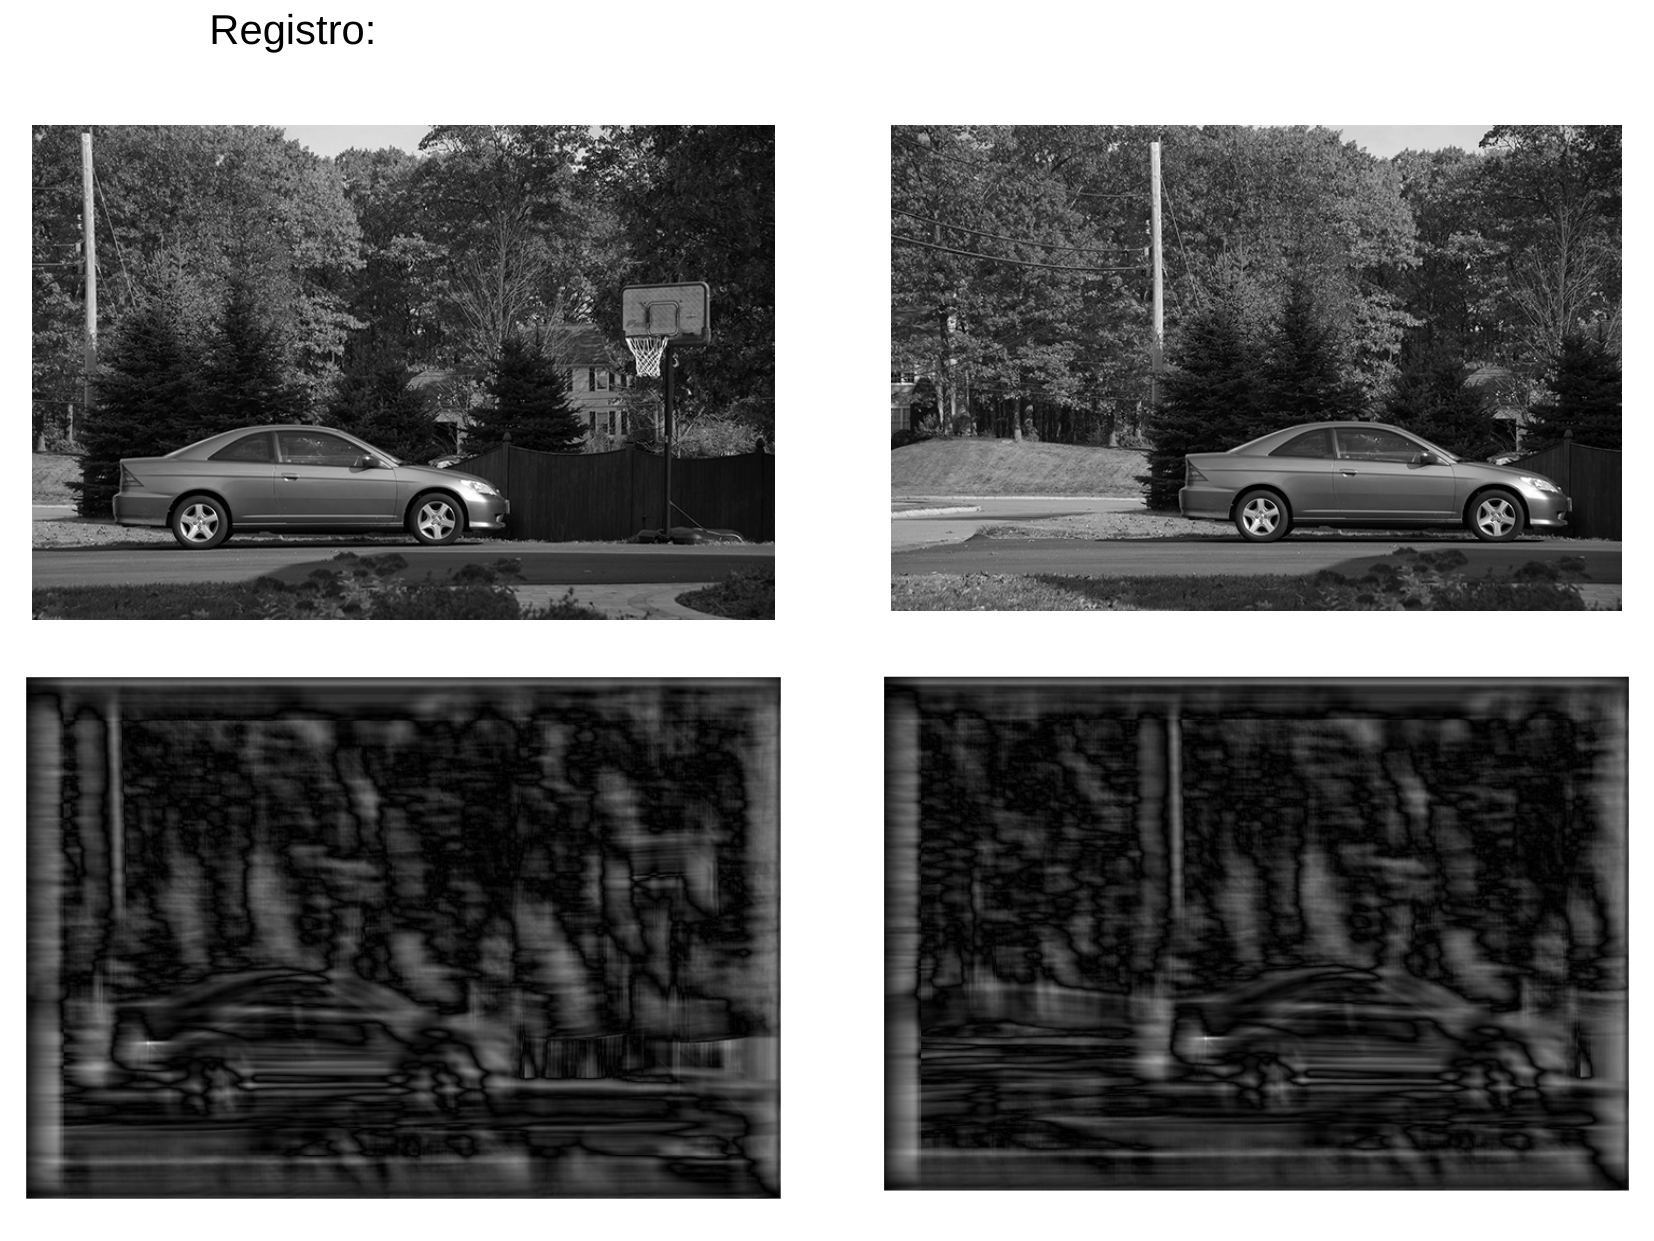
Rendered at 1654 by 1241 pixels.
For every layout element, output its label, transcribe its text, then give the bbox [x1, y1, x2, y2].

picture [32, 125, 775, 620]
picture [0, 646, 1654, 1241]
text_box Registro: [179, 0, 392, 61]
picture [891, 125, 1622, 611]
